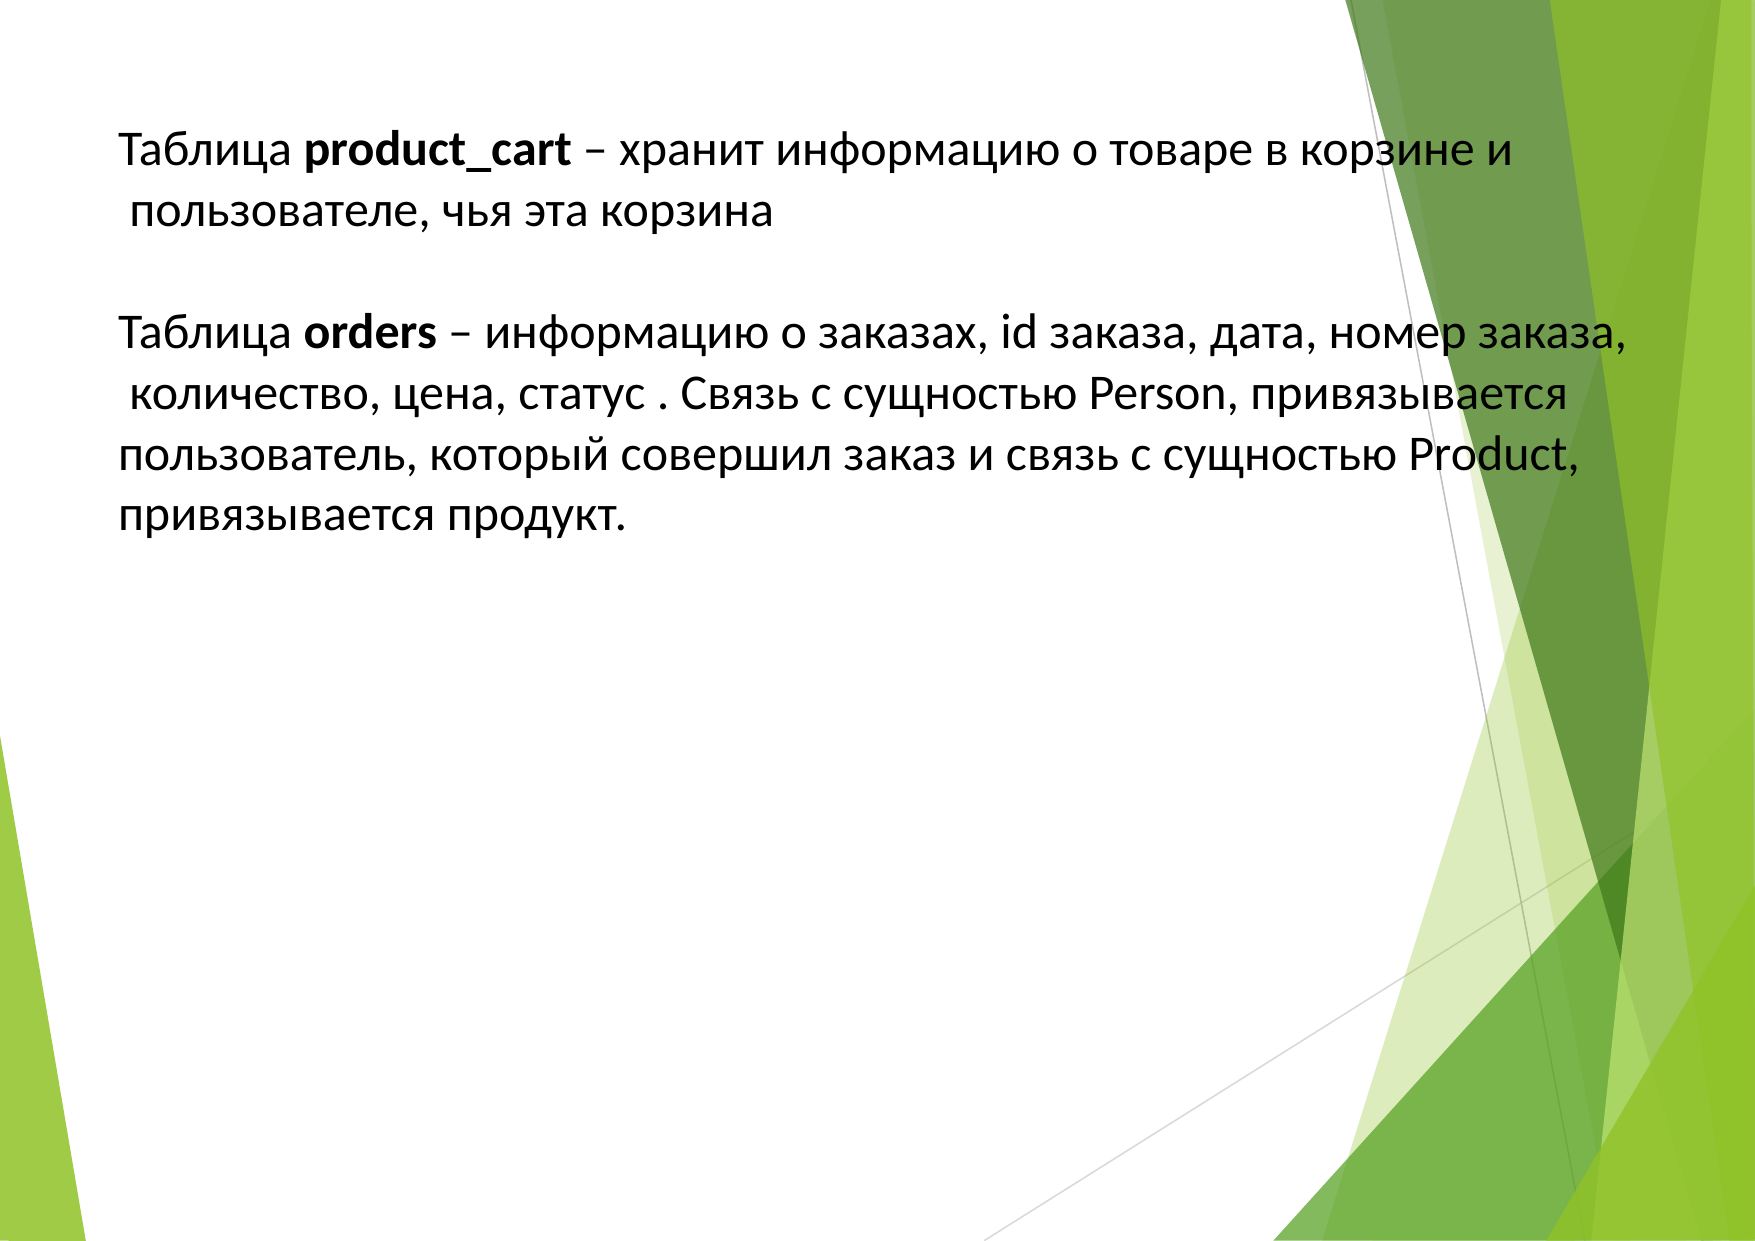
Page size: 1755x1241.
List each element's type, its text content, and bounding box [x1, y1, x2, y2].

text_box Таблица product_cart – хранит информацию о товаре в корзине и пользователе, чья эта корзина Таблица orders – информацию о заказах, id заказа, дата, номер заказа, количество, цена, статус . Связь с сущностью Person, привязывается пользователь, который совершил заказ и связь с сущностью Product, привязывается продукт. [116, 113, 1630, 541]
